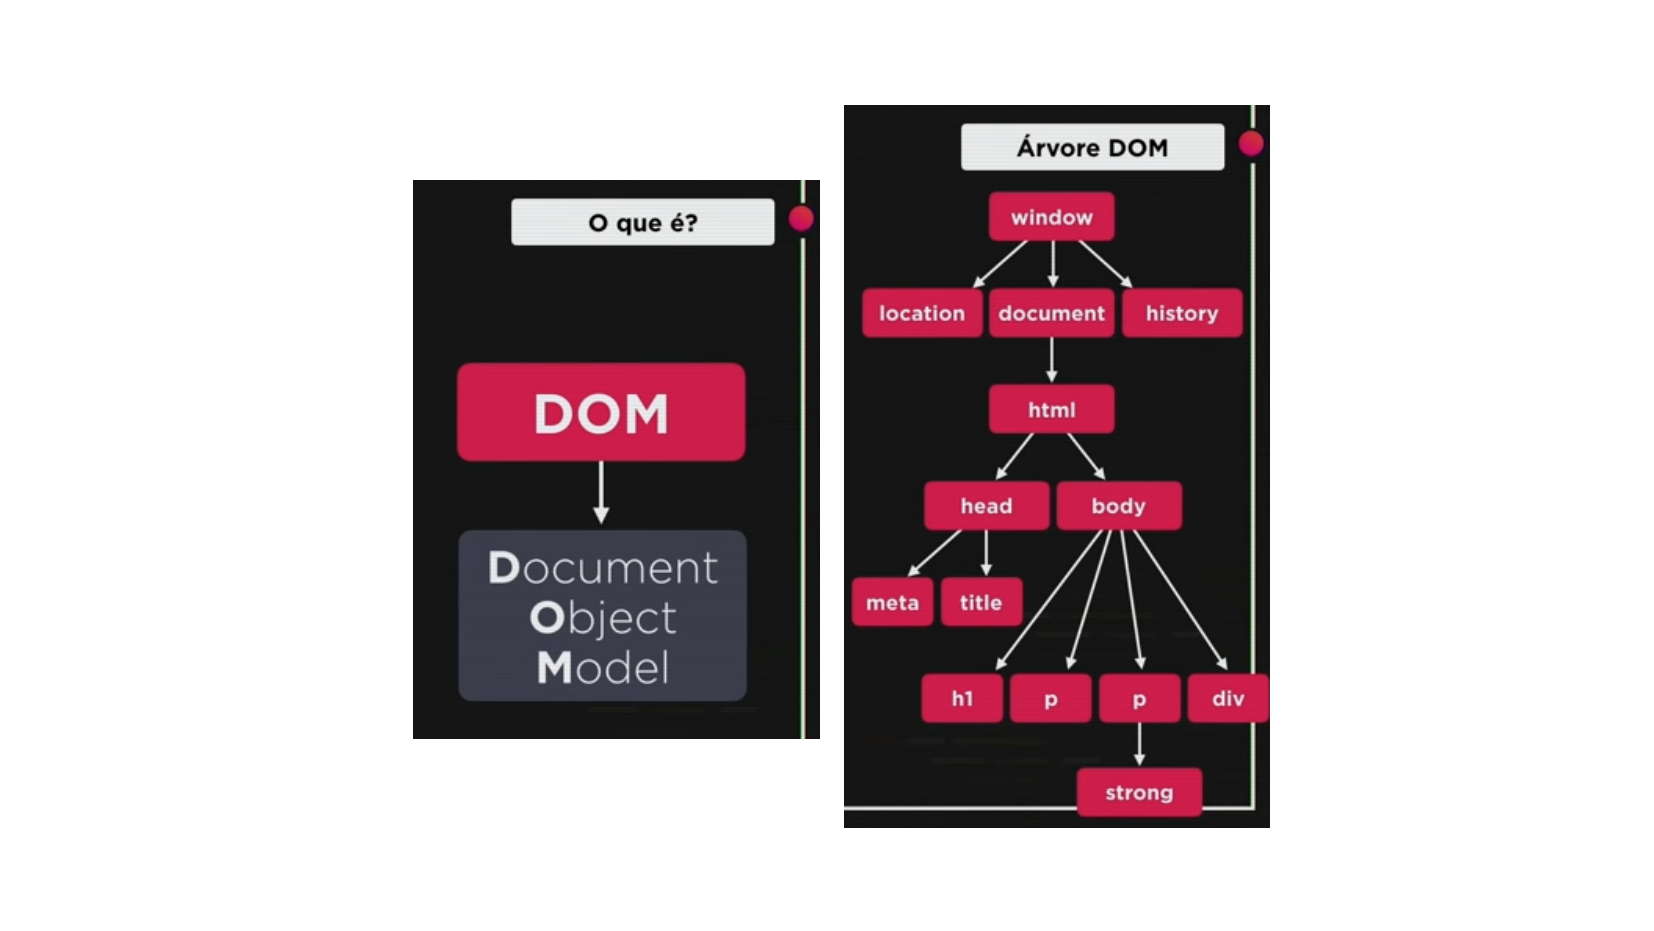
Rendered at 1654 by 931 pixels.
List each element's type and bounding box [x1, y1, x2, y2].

picture [844, 105, 1270, 828]
picture [413, 180, 820, 739]
